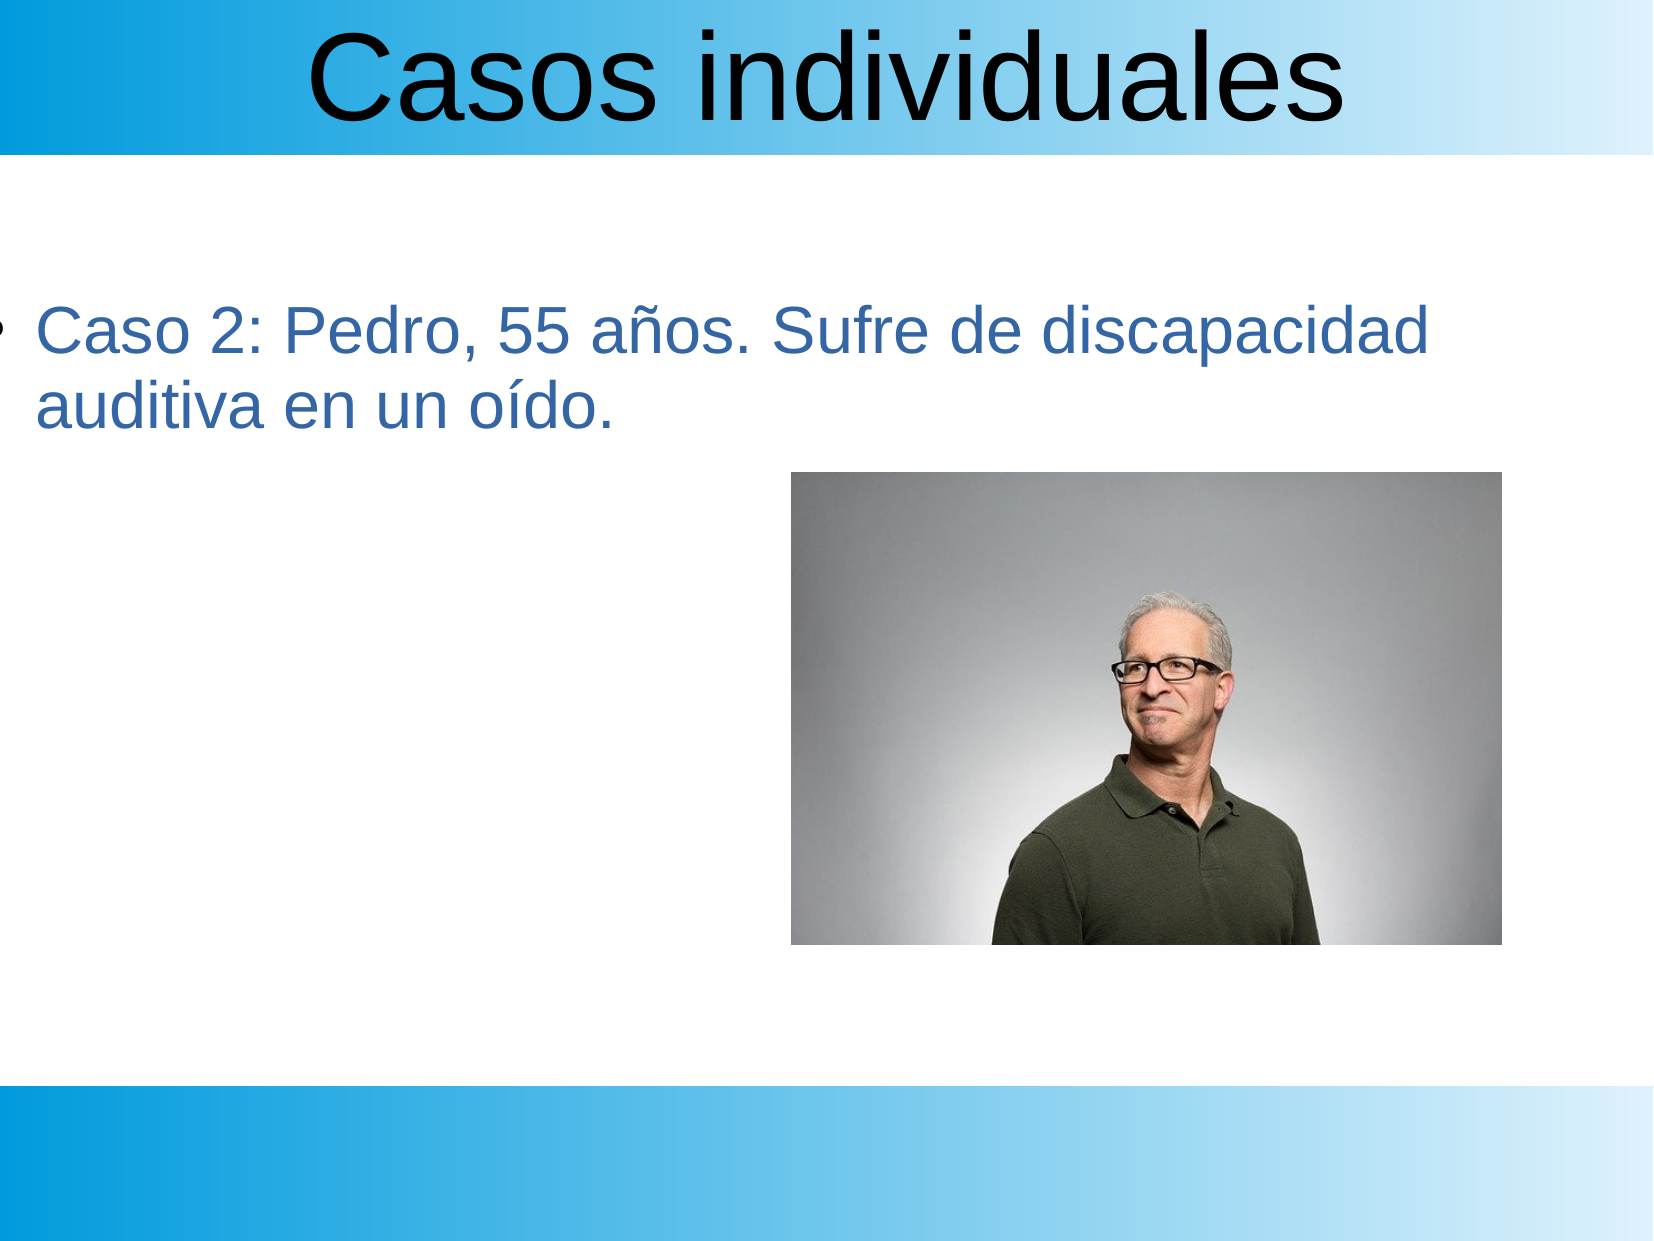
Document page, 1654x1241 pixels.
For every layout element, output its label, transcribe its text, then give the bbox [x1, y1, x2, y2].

picture [791, 472, 1502, 945]
list Caso 2: Pedro, 55 años. Sufre de discapacidad auditiva en un oído. [0, 188, 1619, 579]
title Casos individuales [82, 0, 1571, 155]
